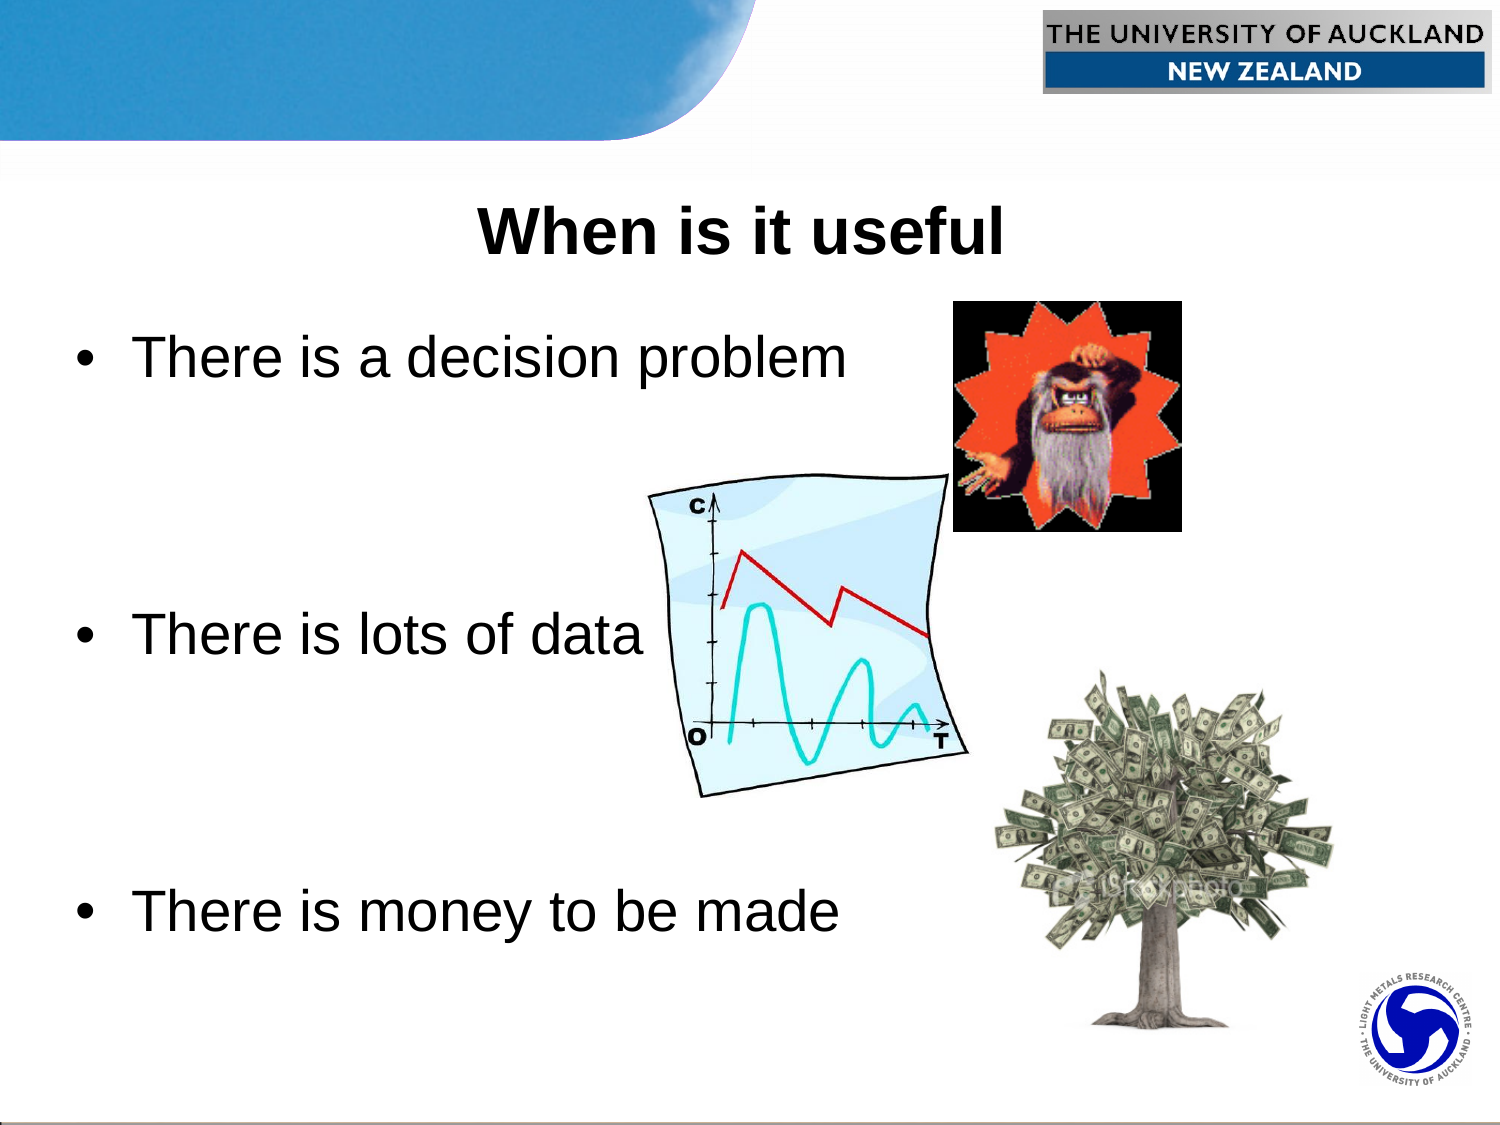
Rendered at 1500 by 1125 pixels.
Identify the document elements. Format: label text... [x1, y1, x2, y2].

picture [974, 649, 1352, 1056]
title When is it useful [67, 174, 1418, 288]
picture [1359, 972, 1472, 1086]
picture [0, 0, 1500, 181]
list There is a decision problem There is lots of data There is money to be made [75, 324, 1426, 1026]
picture [953, 301, 1182, 532]
